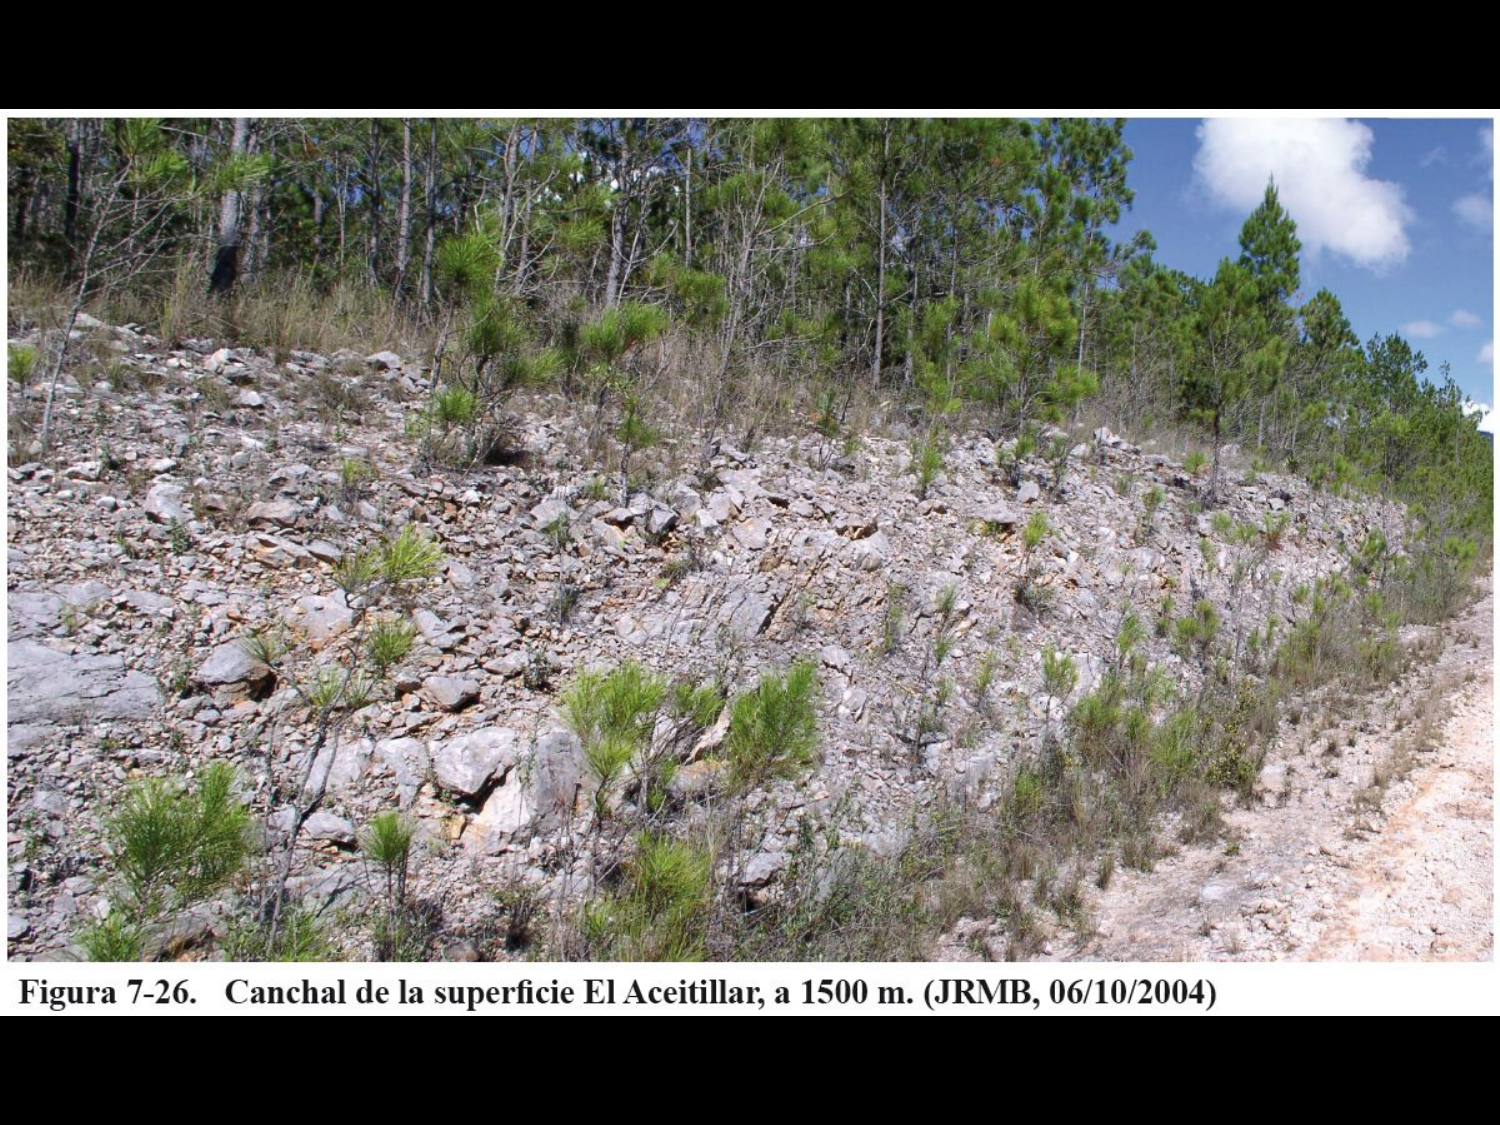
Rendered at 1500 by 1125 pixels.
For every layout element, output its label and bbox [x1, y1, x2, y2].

picture [0, 109, 1500, 1016]
